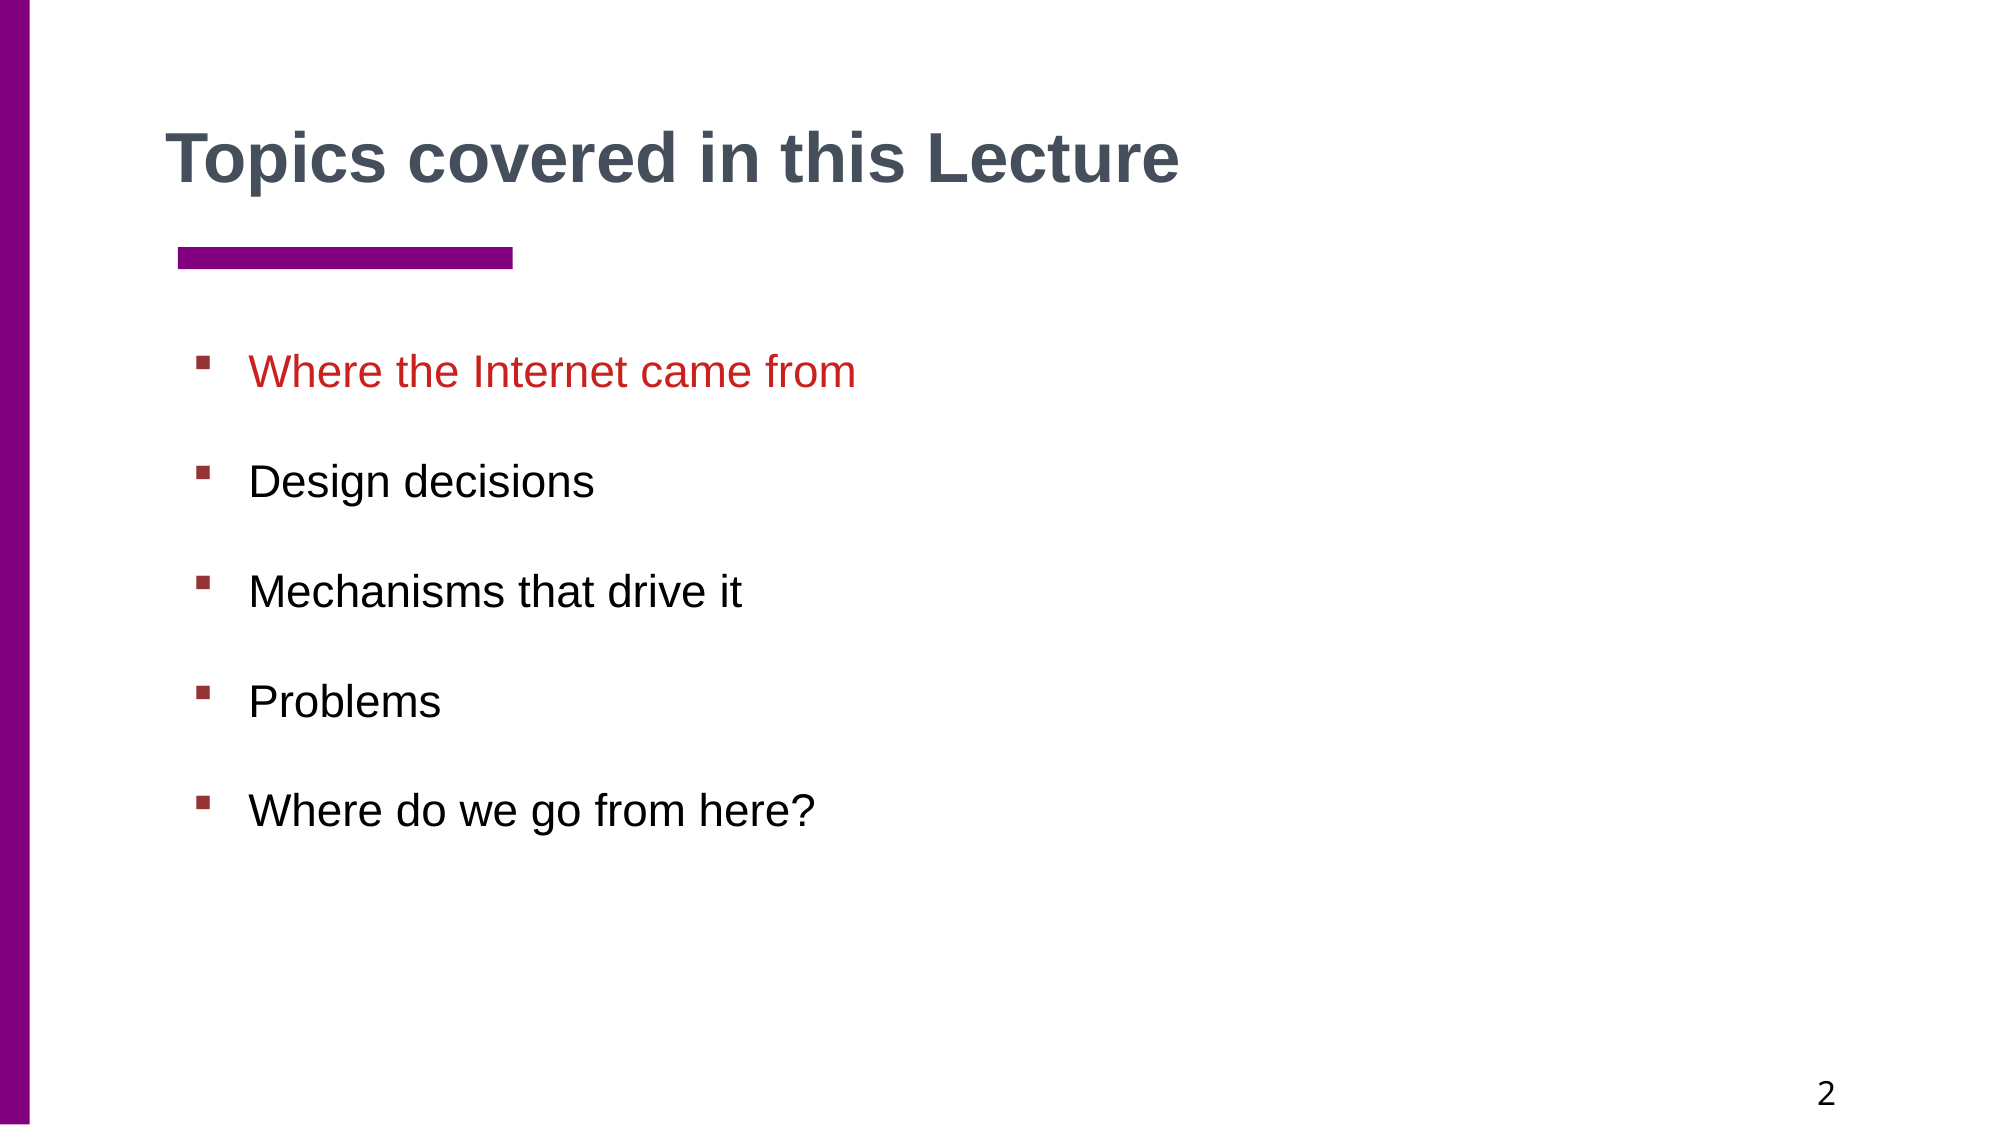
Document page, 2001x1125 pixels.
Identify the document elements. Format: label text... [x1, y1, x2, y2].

text_box Topics covered in this Lecture [151, 0, 1849, 212]
text_box Where the Internet came from Design decisions Mechanisms that drive it Problems Where do we go from here? [177, 326, 1875, 1050]
